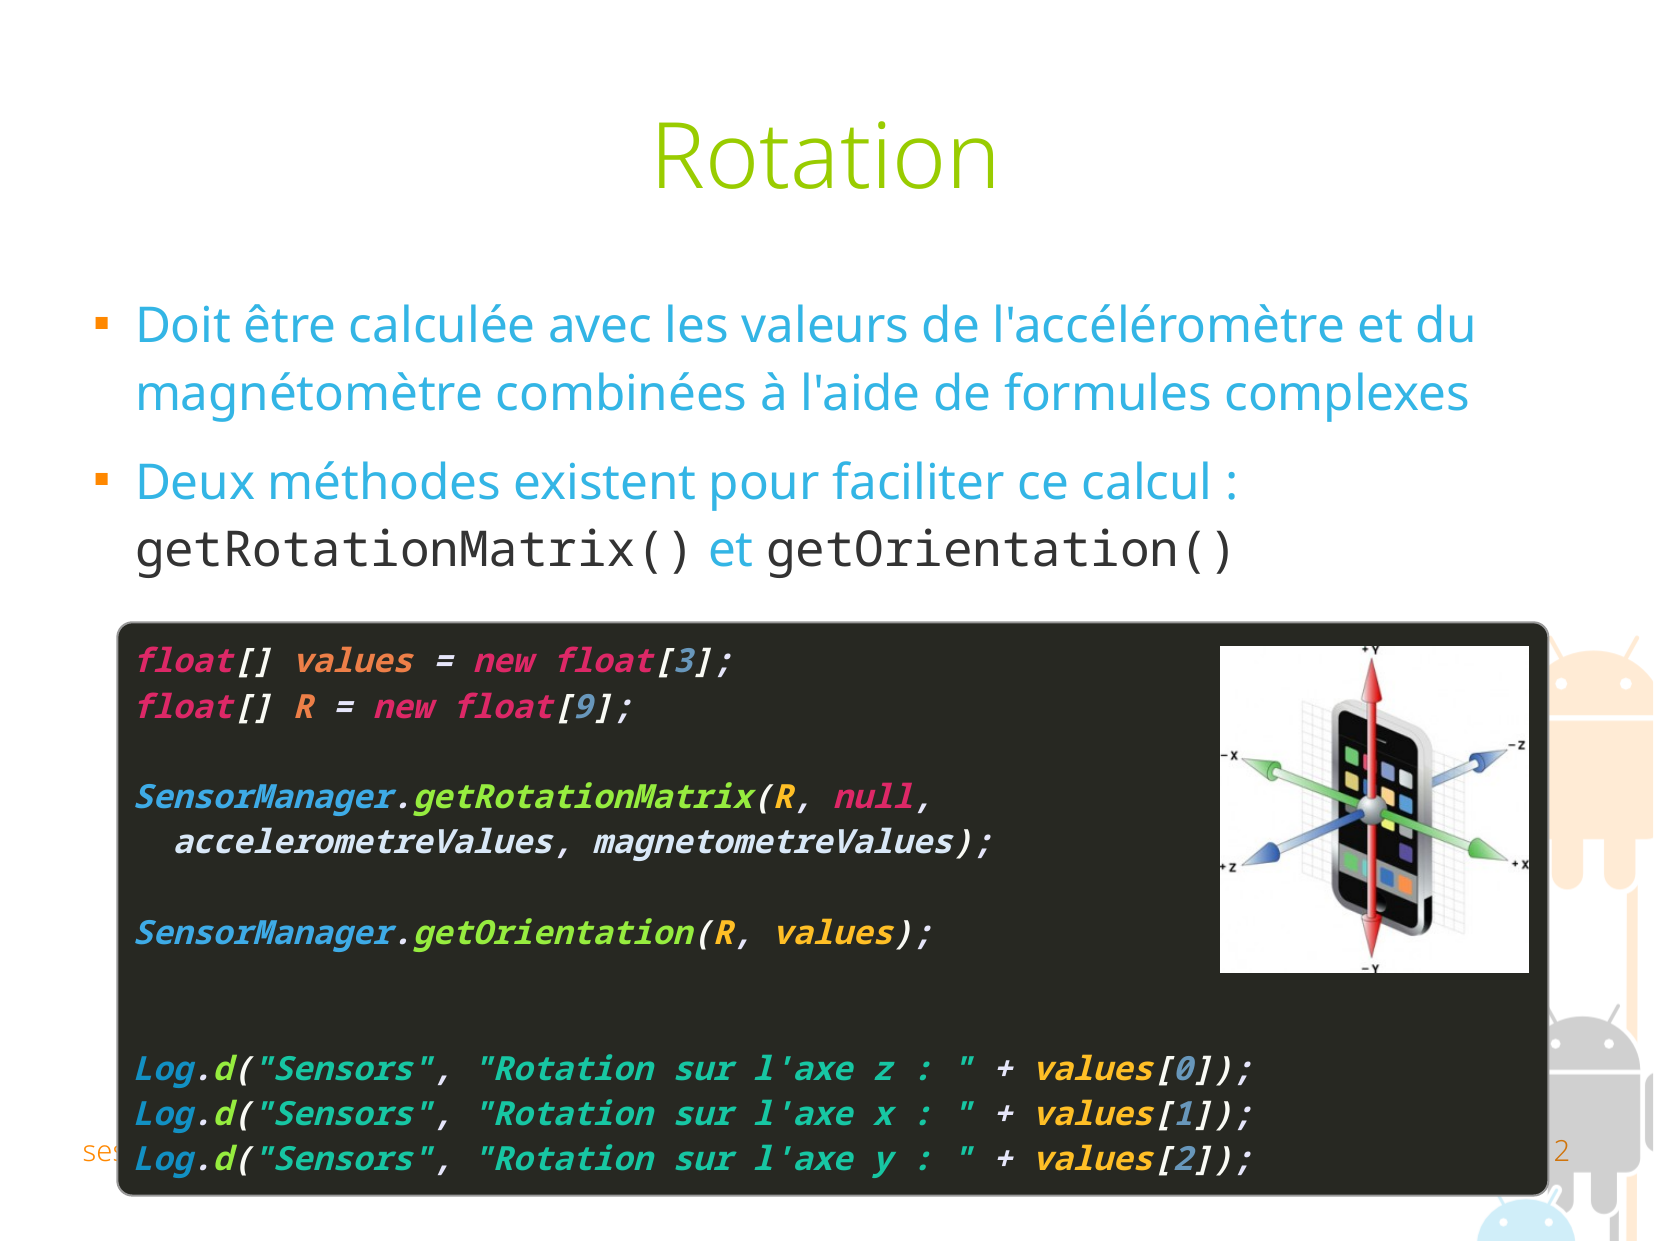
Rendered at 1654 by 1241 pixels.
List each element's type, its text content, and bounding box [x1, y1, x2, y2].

picture [240, 423, 1654, 1241]
picture [1220, 646, 1529, 973]
title Rotation [82, 49, 1571, 257]
list Doit être calculée avec les valeurs de l'accéléromètre et du magnétomètre combinées à l'aide de formules complexes Deux méthodes existent pour faciliter ce calcul : getRotationMatrix() et getOrientation() [82, 290, 1571, 586]
text_box float[] values = new float[3]; float[] R = new float[9]; SensorManager.getRotationMatrix(R, null, accelerometreValues, magnetometreValues); SensorManager.getOrientation(R, values); Log.d("Sensors", "Rotation sur l'axe z : " + values[0]); Log.d("Sensors", "Rotation sur l'axe x : " + values[1]); Log.d("Sensors", "Rotation sur l'axe y : " + values[2]); [117, 622, 1549, 1121]
